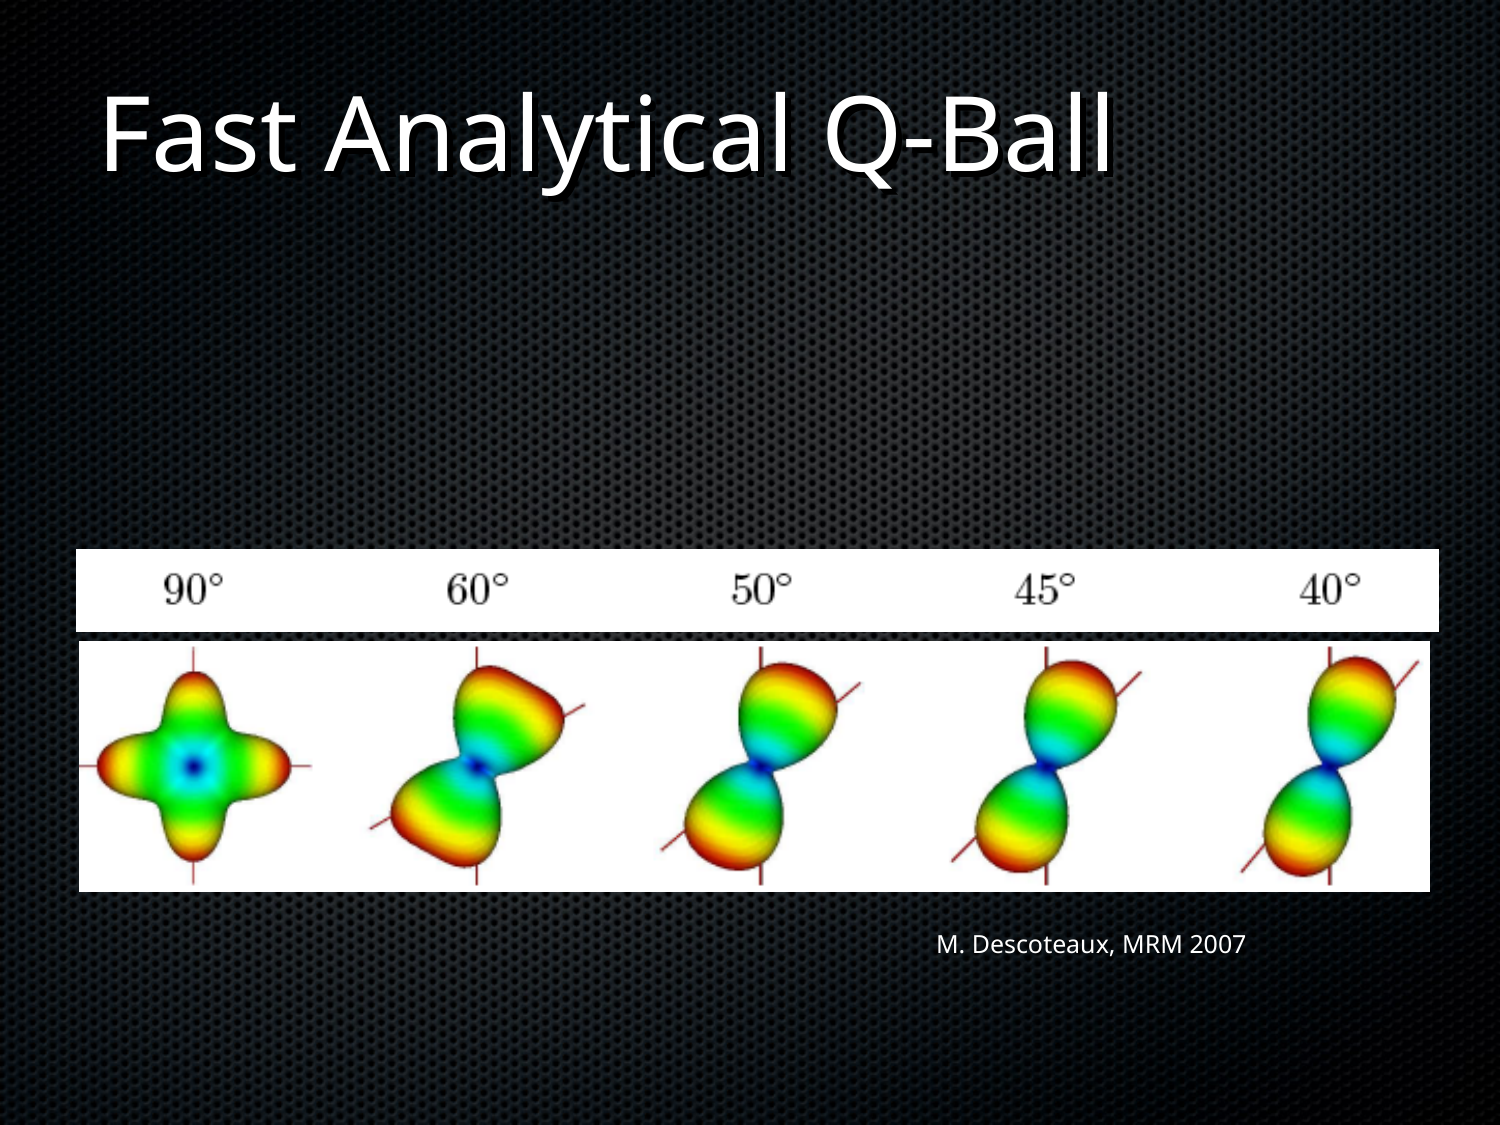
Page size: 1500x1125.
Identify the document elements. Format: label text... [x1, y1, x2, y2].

title Fast Analytical Q-Ball [89, 59, 1394, 201]
picture [0, 0, 1500, 1125]
text_box M. Descoteaux, MRM 2007 [921, 921, 1293, 967]
